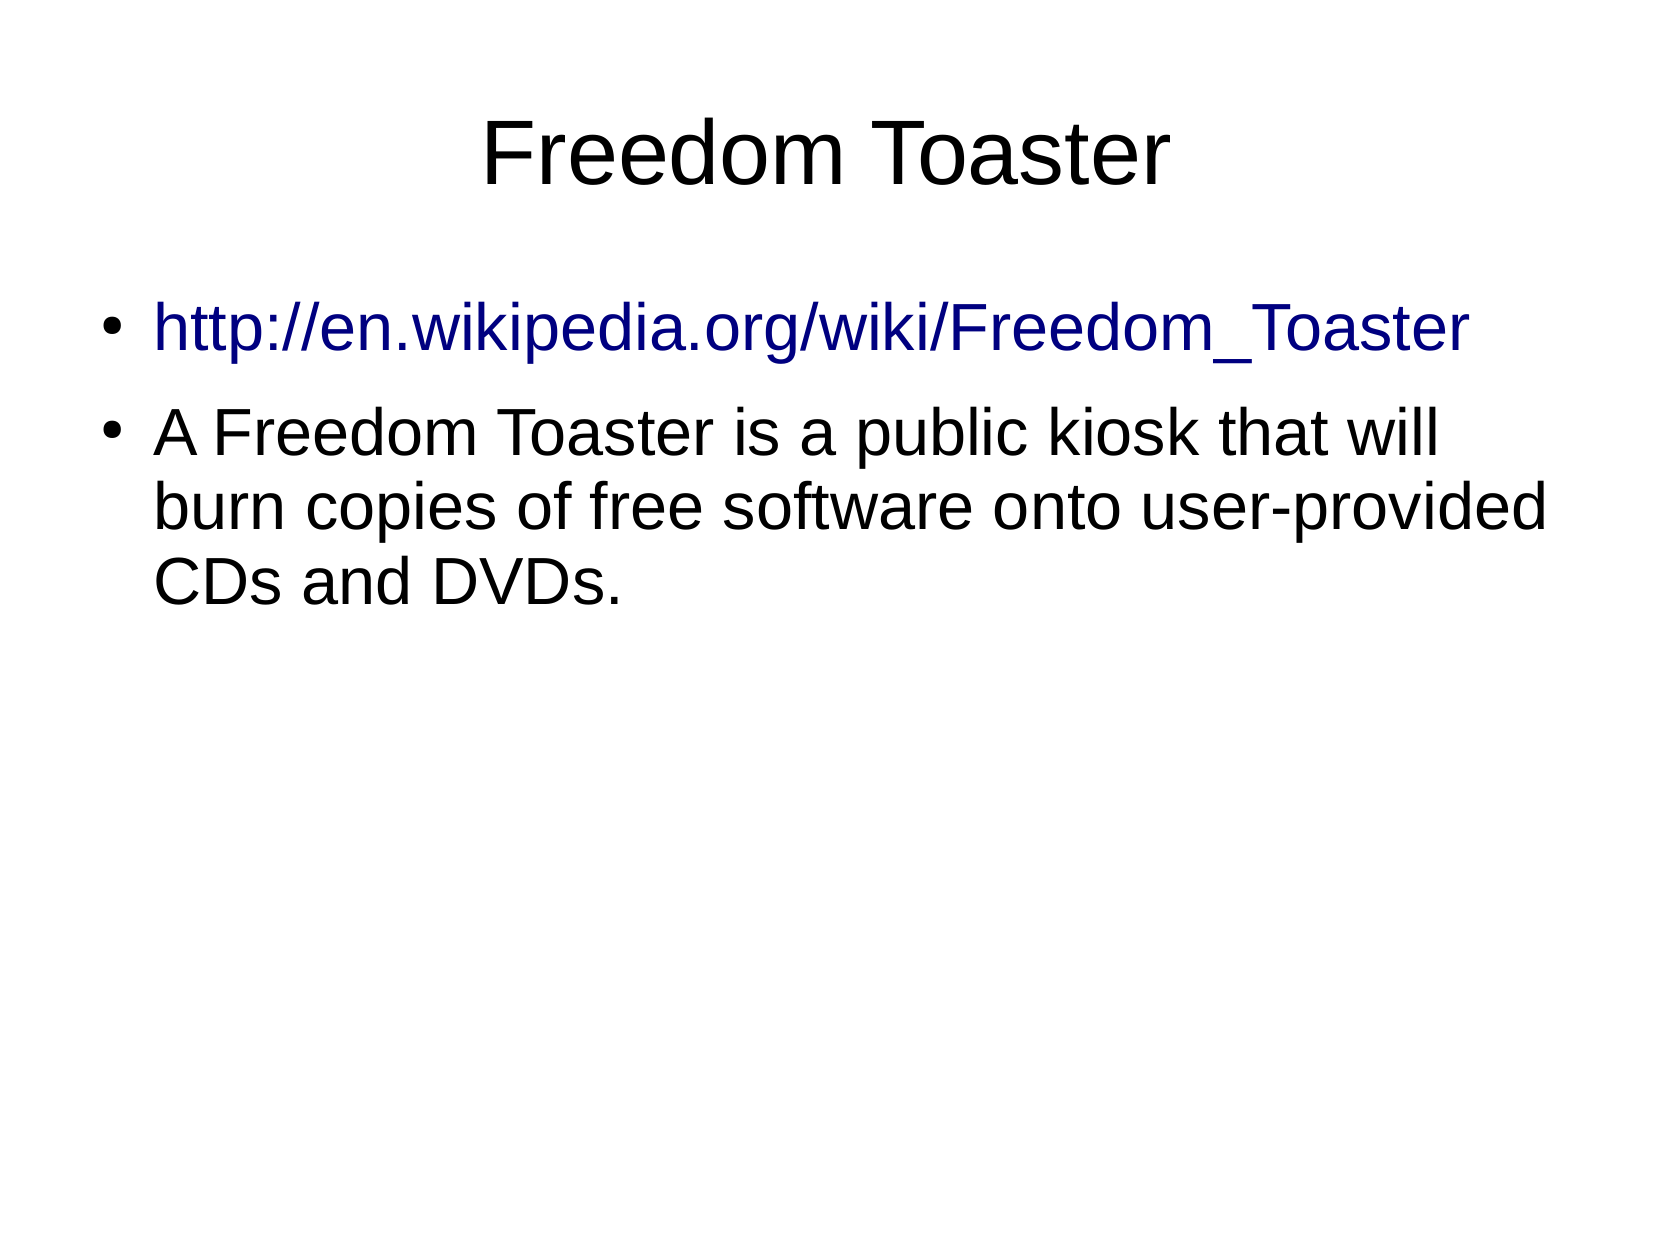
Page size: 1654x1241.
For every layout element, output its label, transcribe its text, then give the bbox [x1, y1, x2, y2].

list http://en.wikipedia.org/wiki/Freedom_Toaster A Freedom Toaster is a public kiosk that will burn copies of free software onto user-provided CDs and DVDs. [82, 290, 1571, 1010]
title Freedom Toaster [82, 49, 1571, 257]
